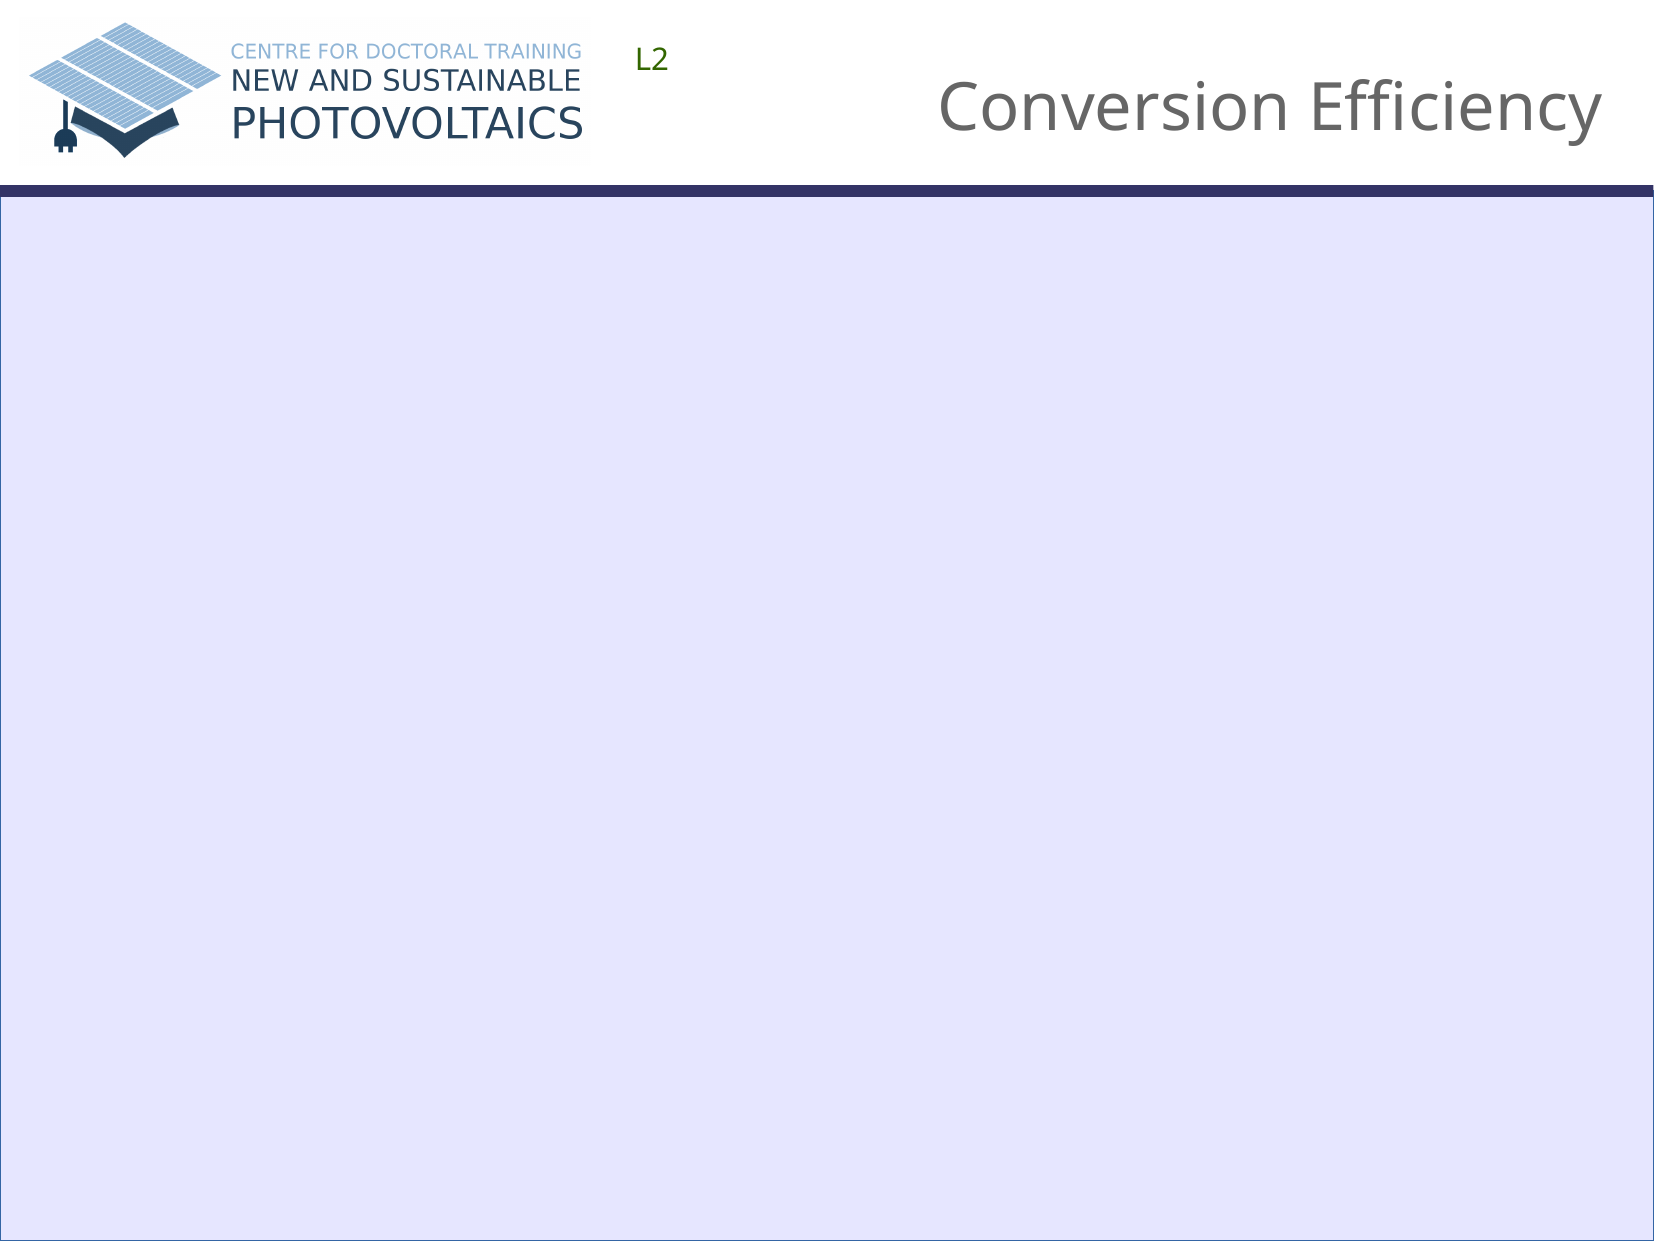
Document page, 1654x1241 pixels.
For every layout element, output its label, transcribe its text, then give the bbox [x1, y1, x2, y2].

text_box Conversion Efficiency [767, 51, 1619, 142]
picture [19, 17, 591, 166]
text_box L2 [620, 29, 880, 80]
text_box [0, 197, 1654, 1241]
